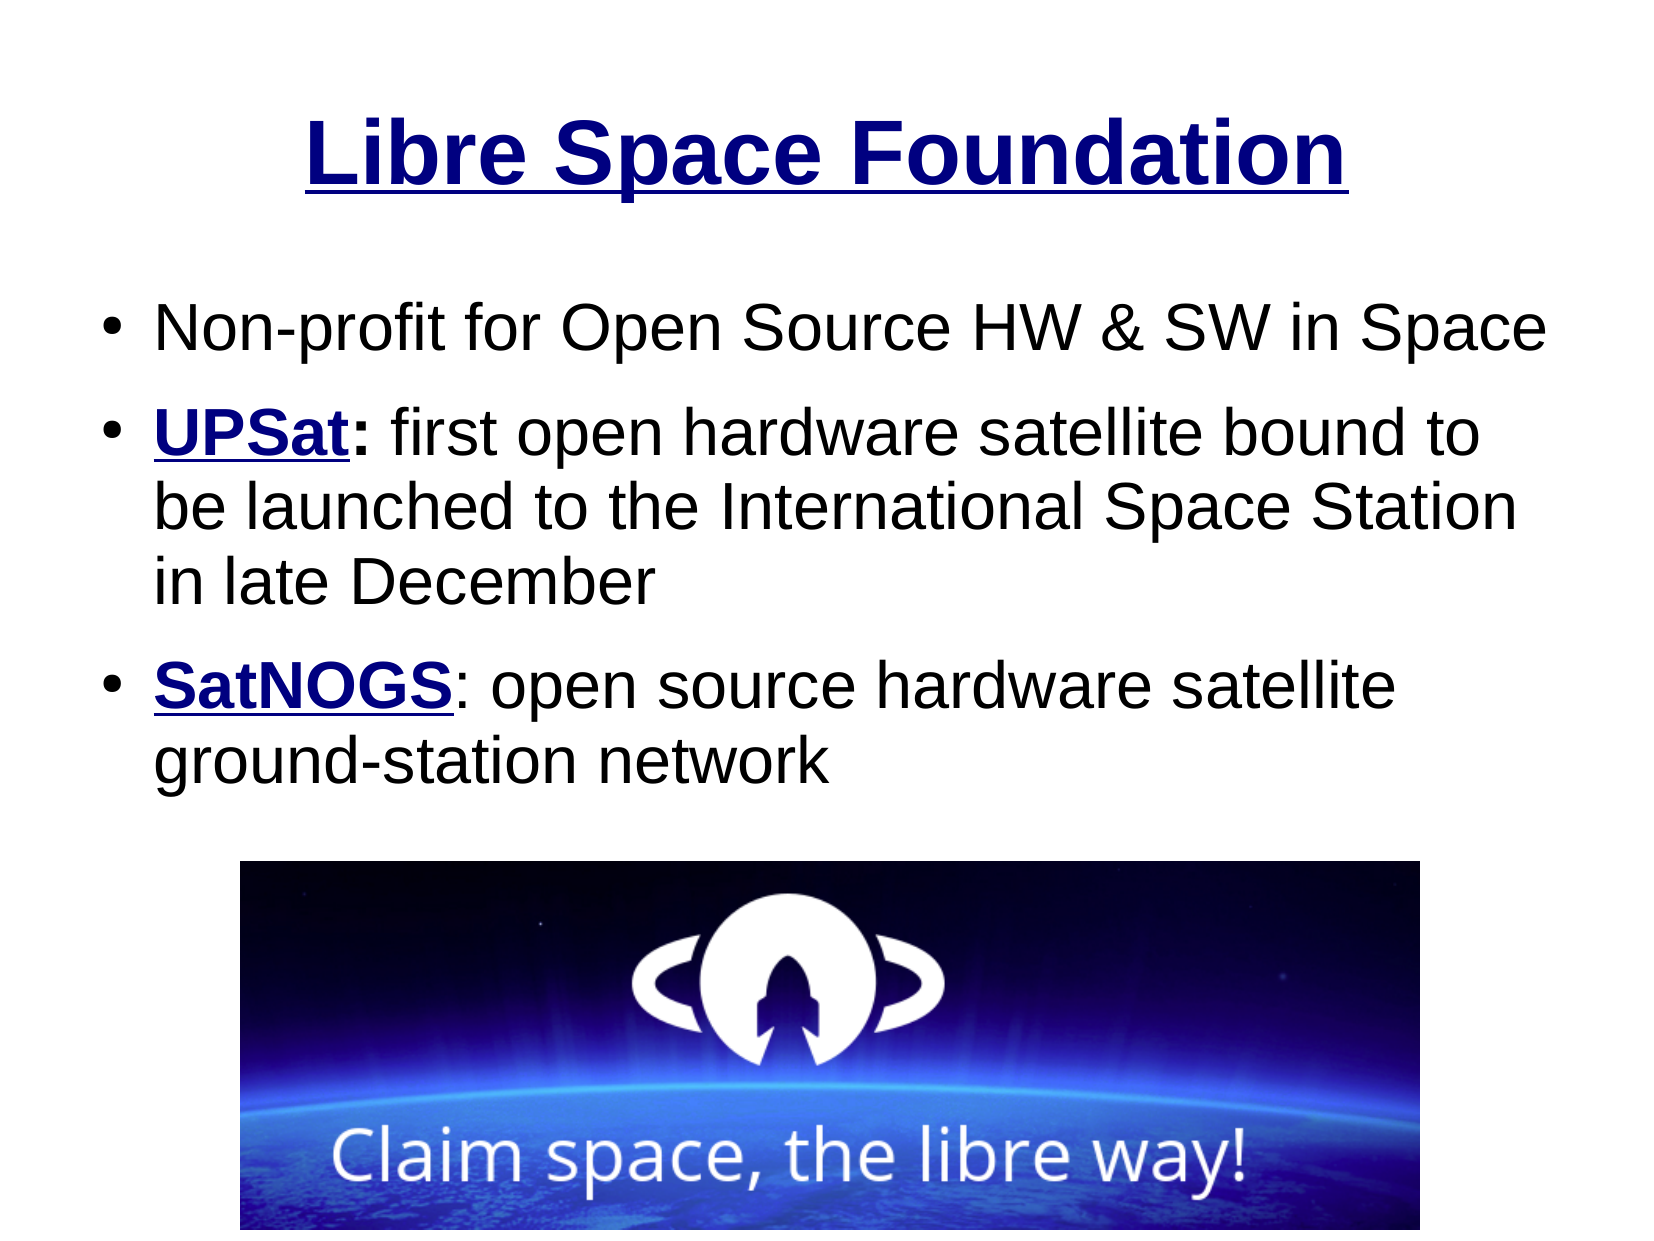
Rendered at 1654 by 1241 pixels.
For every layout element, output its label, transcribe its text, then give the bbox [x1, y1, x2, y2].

list Non-profit for Open Source HW & SW in Space UPSat: first open hardware satellite bound to be launched to the International Space Station in late December SatNOGS: open source hardware satellite ground-station network [82, 290, 1571, 1010]
title Libre Space Foundation [82, 49, 1571, 257]
picture [240, 861, 1420, 1231]
